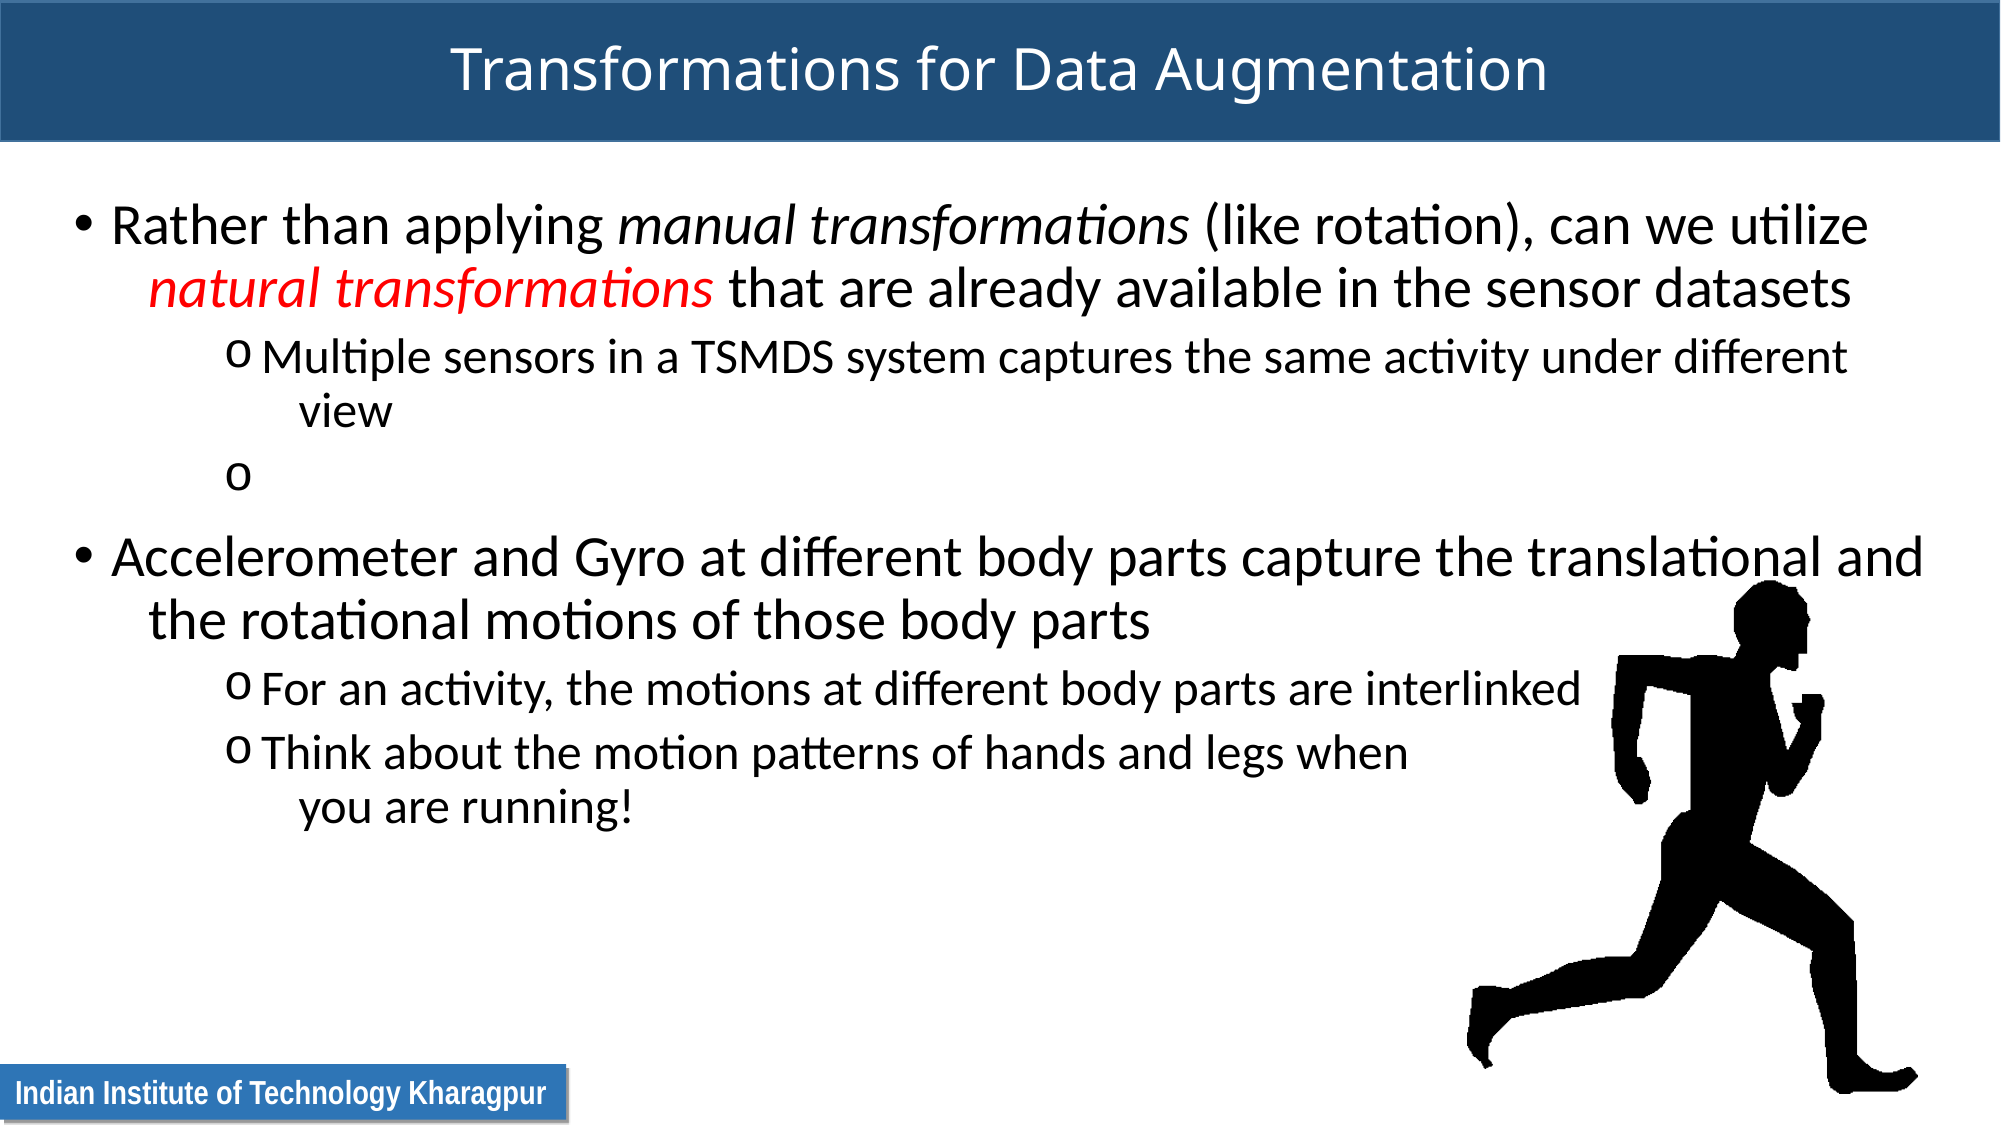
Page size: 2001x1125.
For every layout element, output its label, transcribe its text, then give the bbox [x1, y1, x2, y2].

title Transformations for Data Augmentation [0, 1, 2000, 141]
list Rather than applying manual transformations (like rotation), can we utilize natural transformations that are already available in the sensor datasets Multiple sensors in a TSMDS system captures the same activity under different view Accelerometer and Gyro at different body parts capture the translational and the rotational motions of those body parts For an activity, the motions at different body parts are interlinked Think about the motion patterns of hands and legs when you are running! [58, 186, 1954, 1065]
picture [1467, 539, 1918, 1094]
